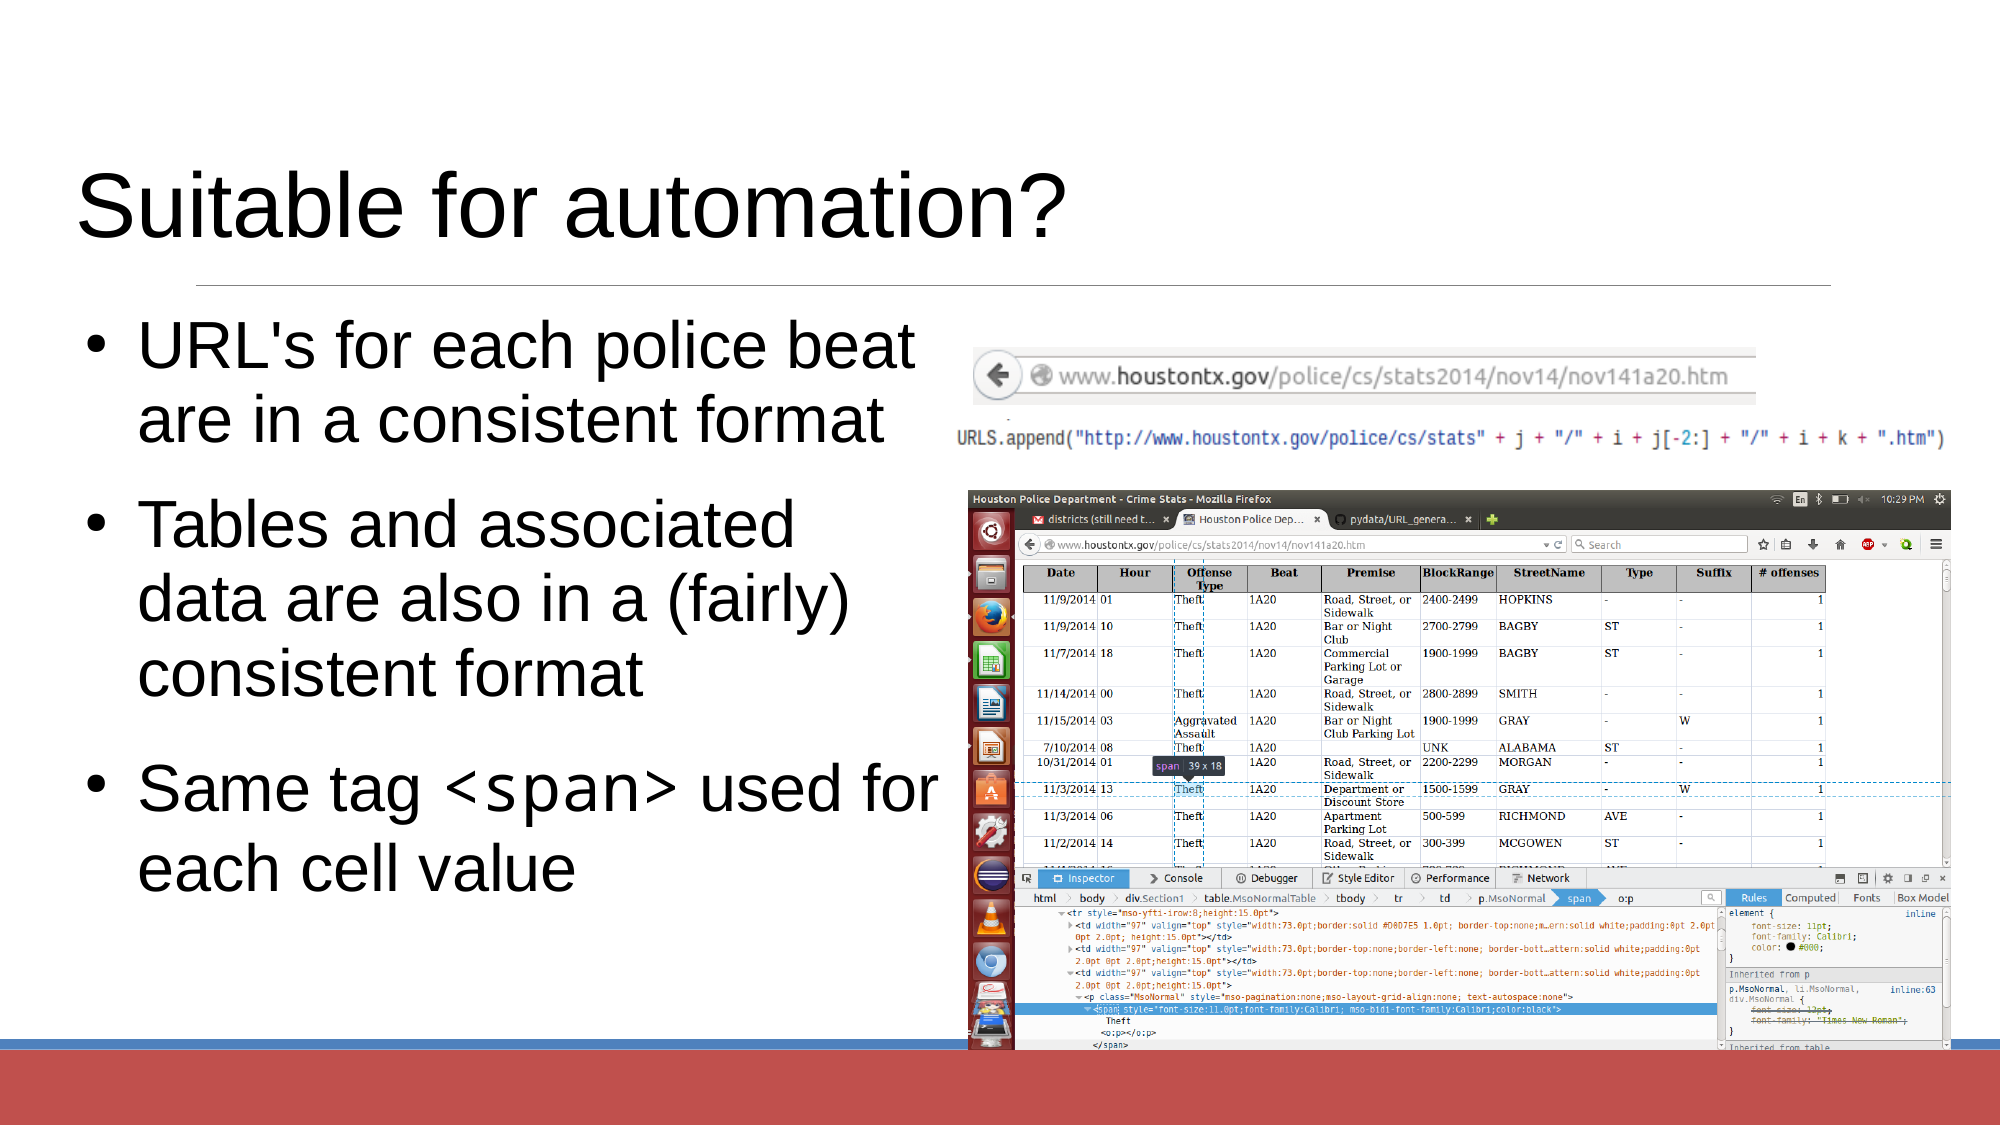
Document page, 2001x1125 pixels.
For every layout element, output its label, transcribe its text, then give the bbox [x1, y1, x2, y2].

picture [973, 347, 1756, 405]
title Suitable for automation? [75, 112, 1876, 300]
picture [949, 419, 1951, 458]
picture [968, 490, 1951, 1051]
list URL's for each police beat are in a consistent format Tables and associated data are also in a (fairly) consistent format Same tag <span> used for each cell value [66, 307, 946, 961]
